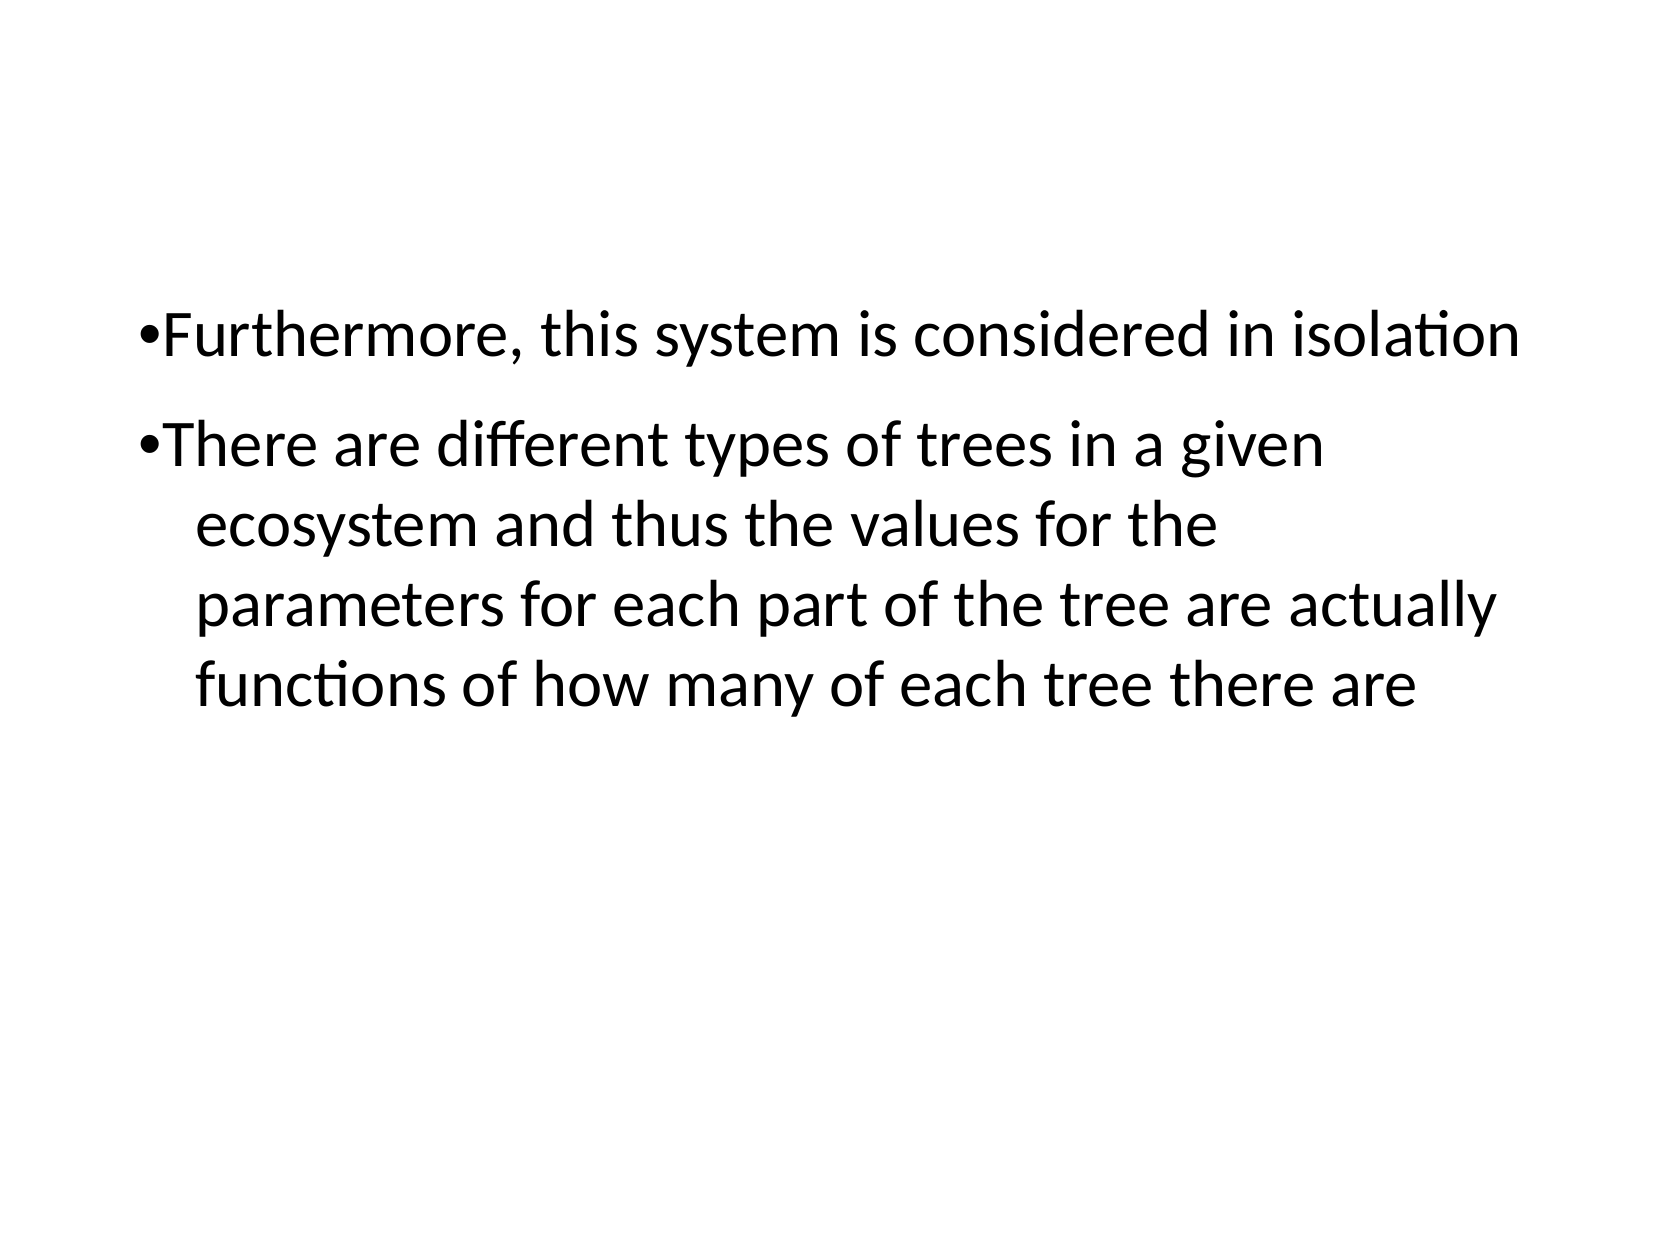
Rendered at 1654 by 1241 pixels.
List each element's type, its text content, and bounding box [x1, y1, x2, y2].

list •Furthermore, this system is considered in isolation •There are different types of trees in a given ecosystem and thus the values for the parameters for each part of the tree are actually functions of how many of each tree there are [82, 290, 1538, 1010]
